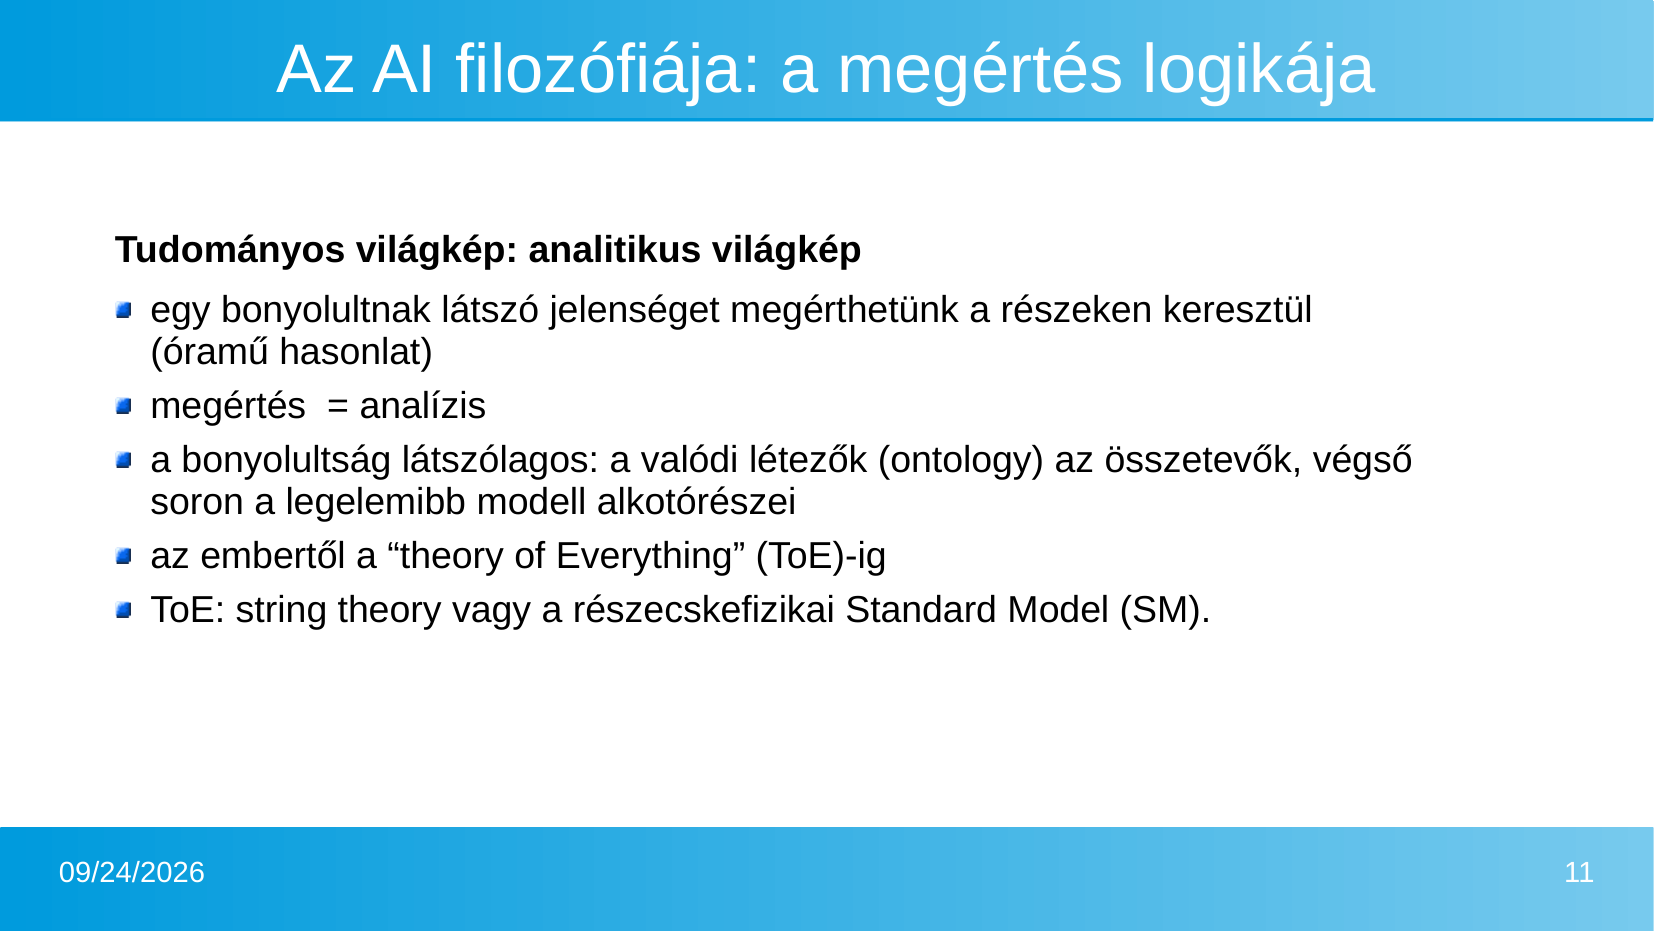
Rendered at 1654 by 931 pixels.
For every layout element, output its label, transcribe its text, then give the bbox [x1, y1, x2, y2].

text_box Tudományos világkép: analitikus világkép egy bonyolultnak látszó jelenséget megérthetünk a részeken keresztül (óramű hasonlat) megértés = analízis a bonyolultság látszólagos: a valódi létezők (ontology) az összetevők, végső soron a legelemibb modell alkotórészei az embertől a “theory of Everything” (ToE)-ig ToE: string theory vagy a részecskefizikai Standard Model (SM). [100, 220, 1429, 638]
title Az AI filozófiája: a megértés logikája [59, 29, 1595, 108]
